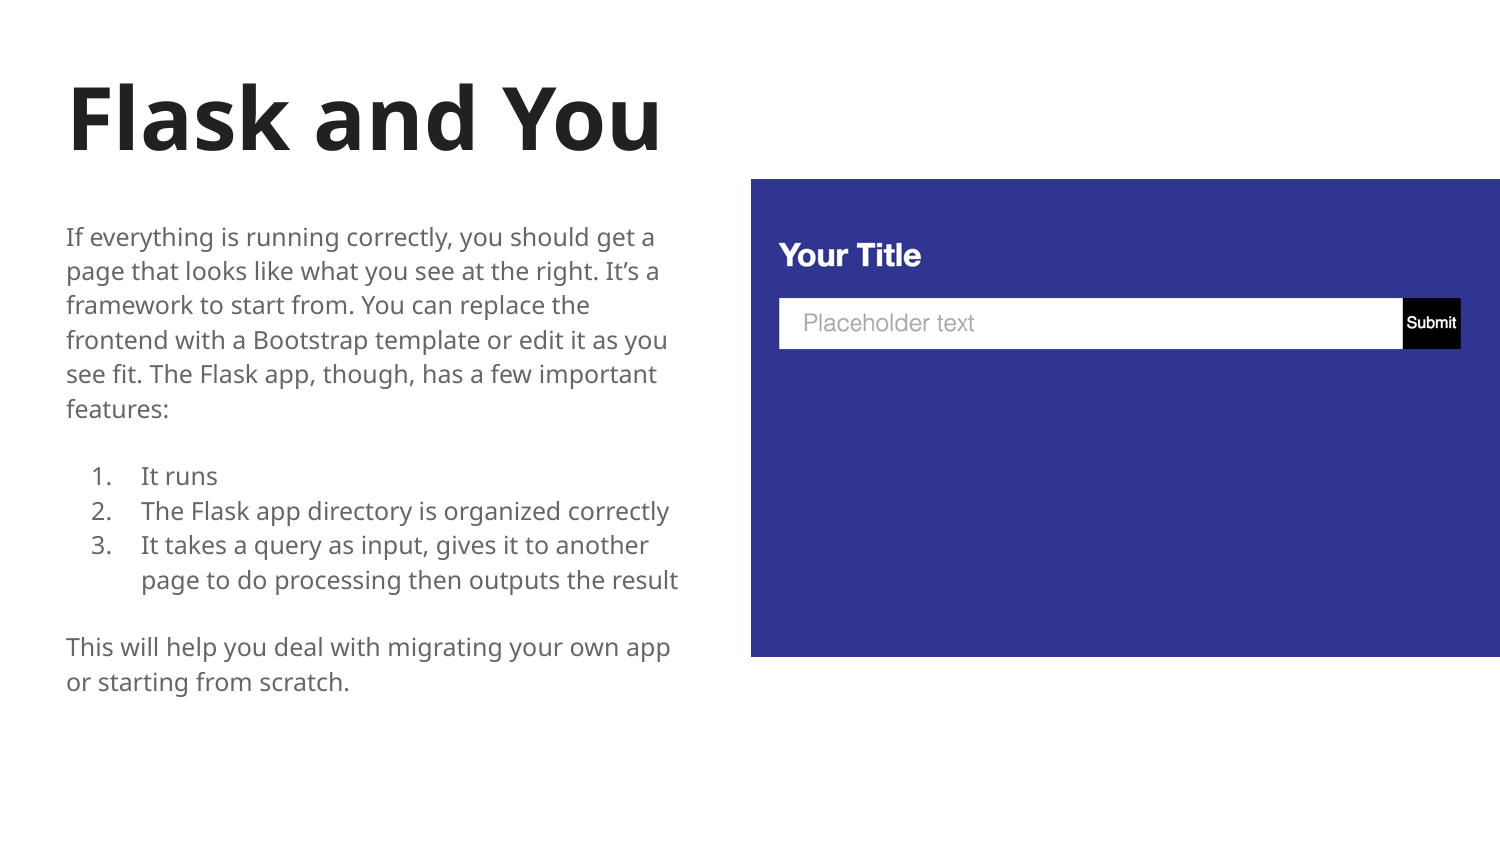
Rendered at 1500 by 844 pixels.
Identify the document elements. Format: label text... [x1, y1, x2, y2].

title Flask and You [51, 48, 1449, 180]
picture [751, 179, 1500, 657]
list If everything is running correctly, you should get a page that looks like what you see at the right. It’s a framework to start from. You can replace the frontend with a Bootstrap template or edit it as you see fit. The Flask app, though, has a few important features: It runs The Flask app directory is organized correctly It takes a query as input, gives it to another page to do processing then outputs the result This will help you deal with migrating your own app or starting from scratch. [51, 201, 708, 750]
